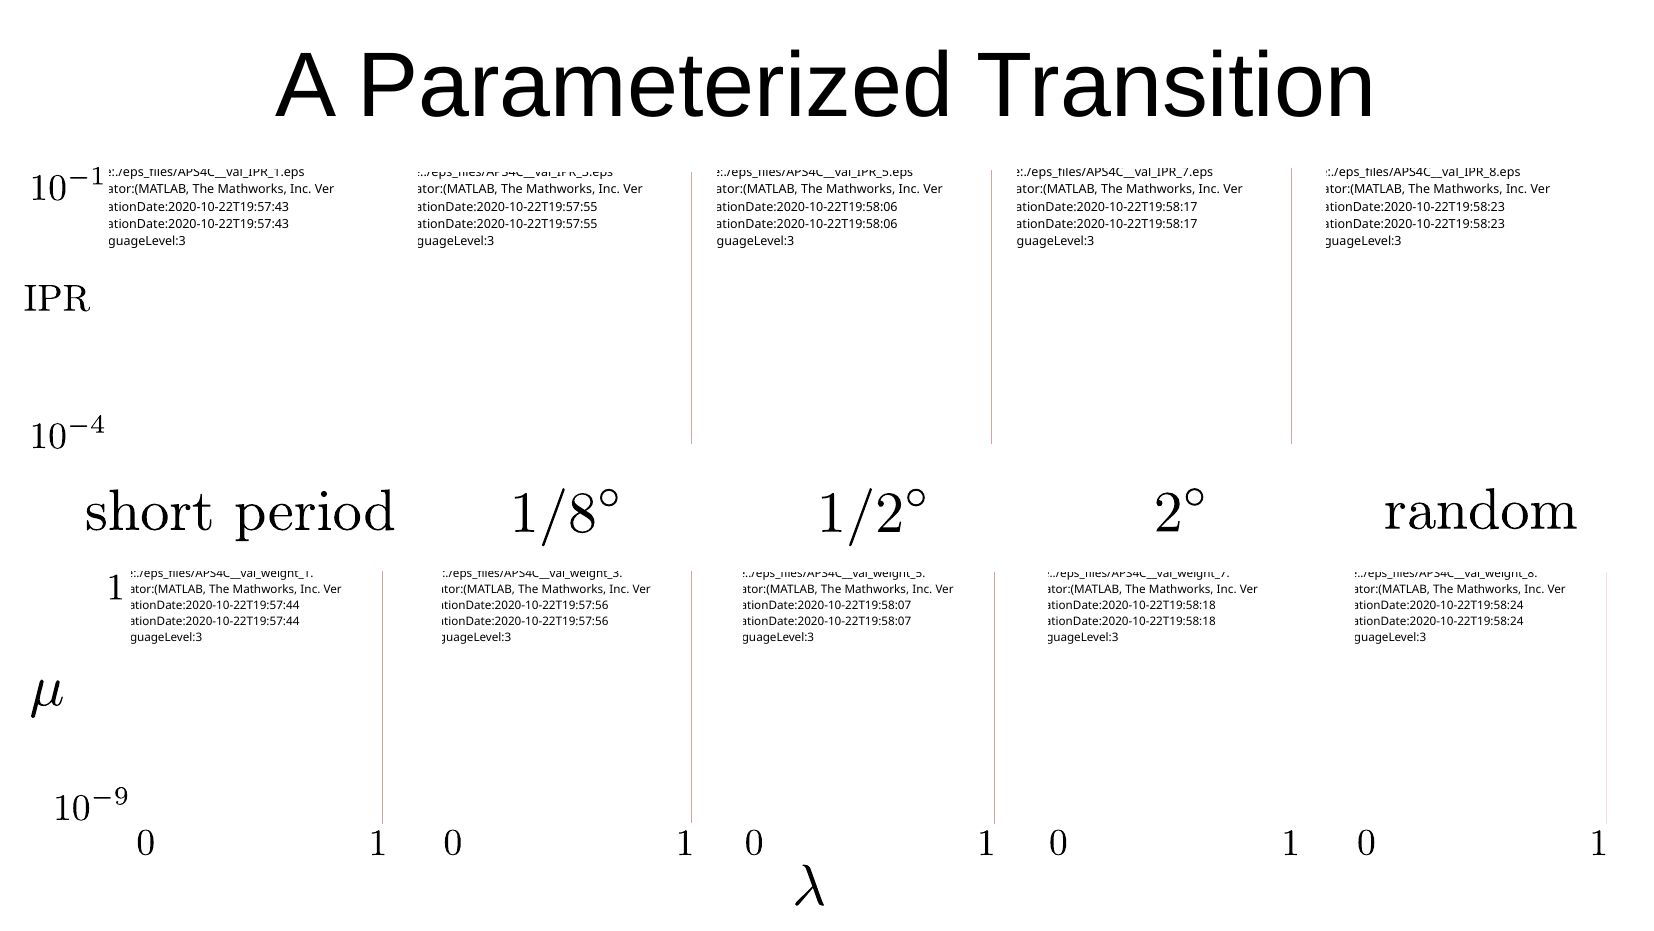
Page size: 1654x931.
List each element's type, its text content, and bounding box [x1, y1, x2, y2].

text_box [792, 864, 825, 906]
text_box [1048, 829, 1067, 856]
text_box [29, 679, 63, 718]
picture [743, 572, 995, 824]
text_box [1153, 488, 1204, 532]
text_box [509, 488, 618, 547]
picture [1048, 572, 1299, 824]
text_box [675, 830, 692, 856]
text_box [106, 574, 122, 600]
picture [418, 172, 692, 444]
text_box [816, 488, 925, 547]
title A Parameterized Transition [82, 7, 1571, 163]
picture [109, 169, 383, 445]
text_box [977, 830, 993, 856]
text_box [1383, 488, 1577, 530]
text_box [23, 285, 91, 312]
text_box [53, 786, 128, 821]
text_box [744, 829, 762, 856]
text_box [29, 166, 103, 201]
picture [717, 170, 992, 444]
text_box [1357, 829, 1375, 856]
text_box [443, 829, 461, 856]
text_box [136, 829, 154, 856]
text_box [1589, 830, 1606, 856]
picture [131, 571, 383, 824]
text_box [29, 414, 105, 449]
picture [1355, 572, 1607, 824]
picture [442, 571, 692, 823]
picture [1017, 168, 1292, 444]
text_box [84, 489, 395, 542]
picture [1326, 168, 1599, 444]
text_box [368, 830, 385, 856]
text_box [1281, 830, 1297, 856]
